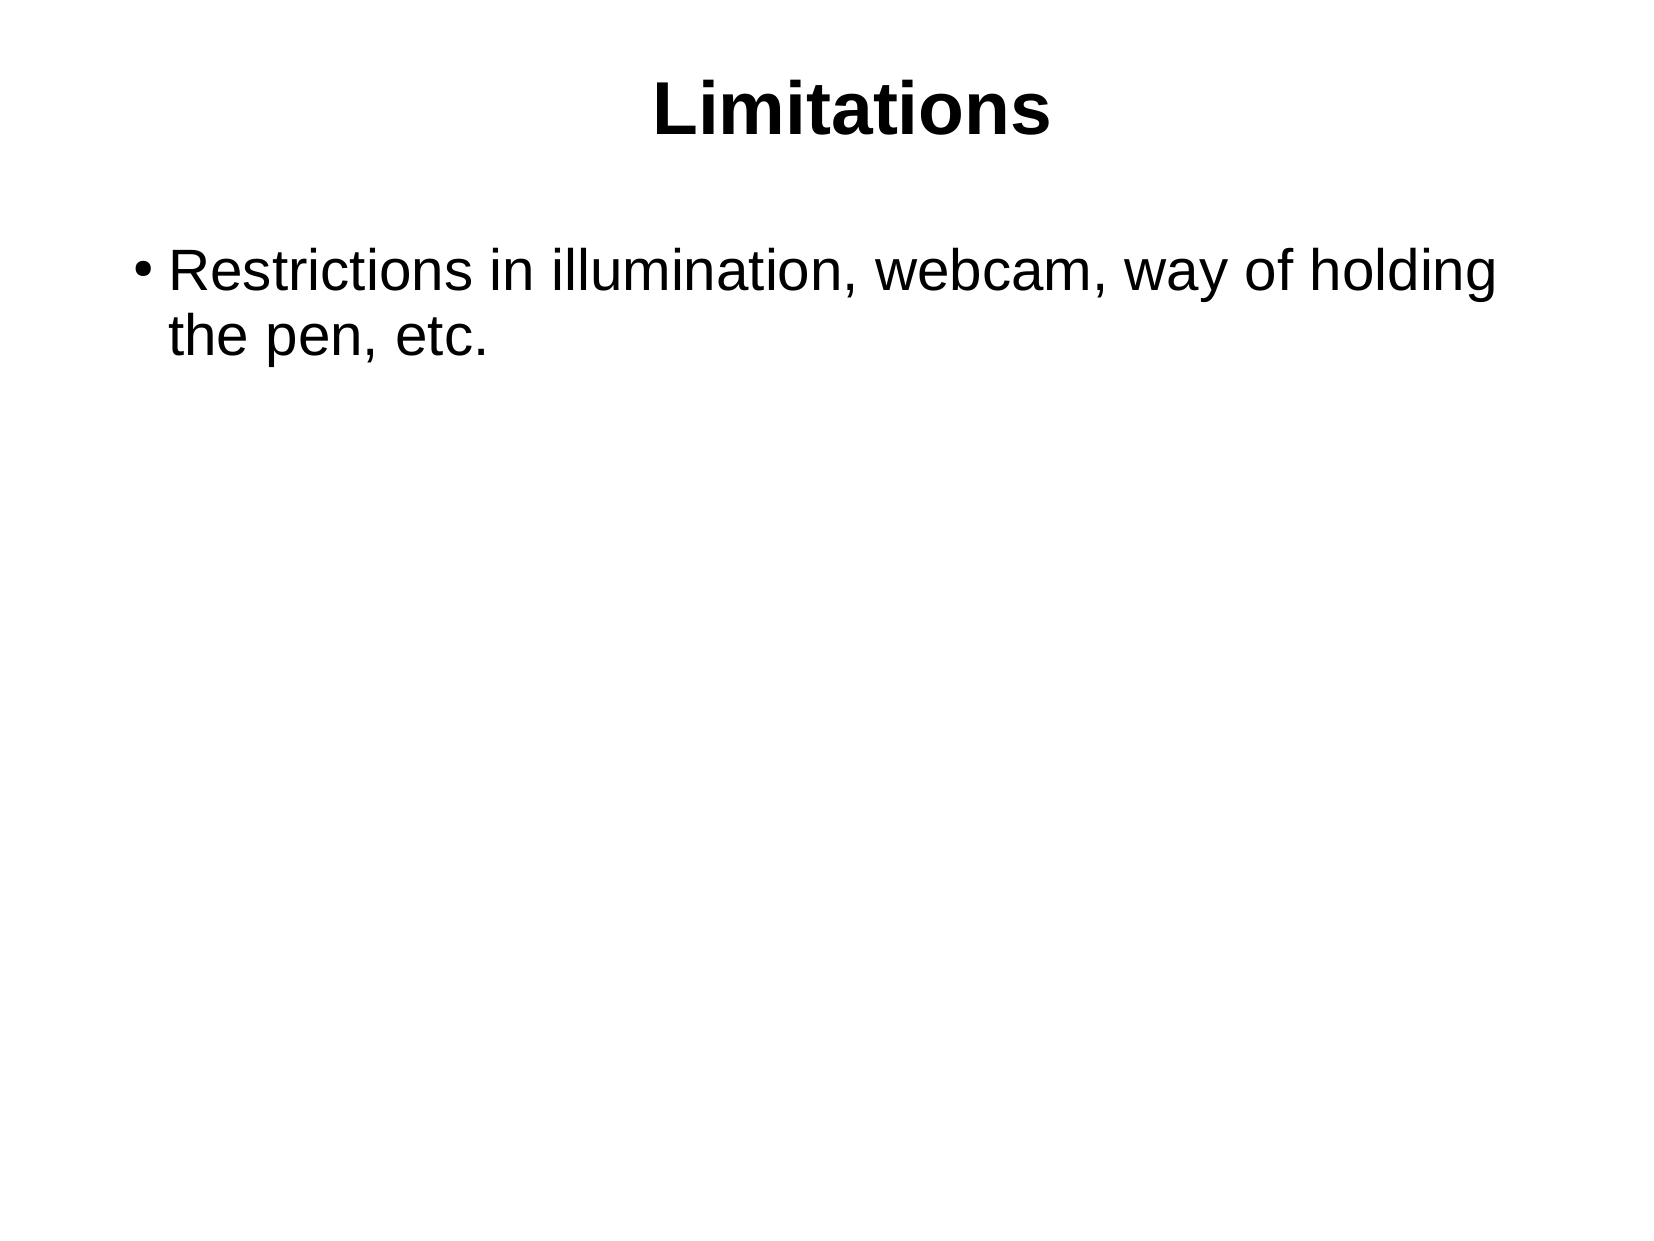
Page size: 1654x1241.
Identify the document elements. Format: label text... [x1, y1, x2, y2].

text_box Restrictions in illumination, webcam, way of holding the pen, etc. [118, 230, 1515, 833]
text_box Limitations [637, 59, 1068, 158]
